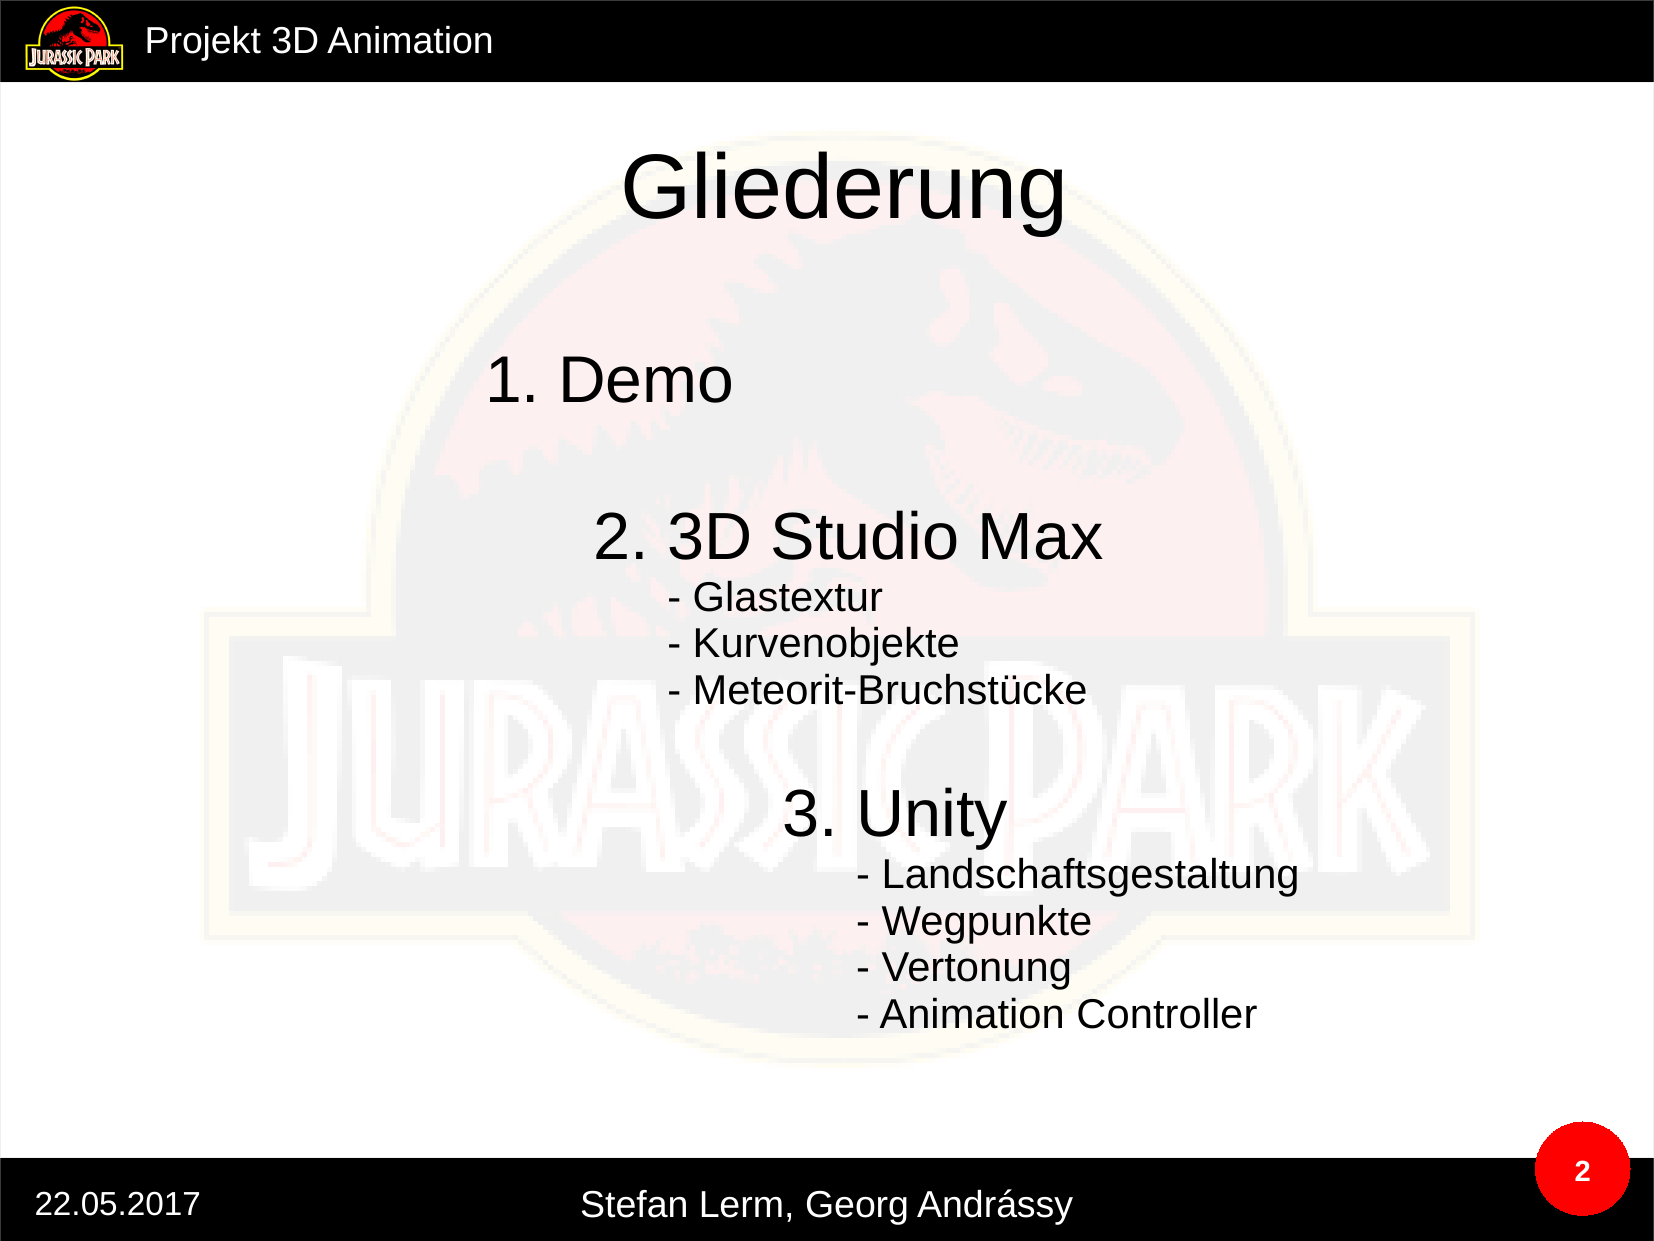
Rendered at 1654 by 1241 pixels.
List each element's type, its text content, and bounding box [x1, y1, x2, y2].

text_box 2. 3D Studio Max - Glastextur - Kurvenobjekte - Meteorit-Bruchstücke [578, 491, 1382, 721]
list 1. Demo [448, 342, 851, 449]
picture [23, 5, 125, 82]
text_box 3. Unity - Landschaftsgestaltung - Wegpunkte - Vertonung - Animation Controller [767, 768, 1524, 1052]
title Gliederung [82, 83, 1571, 291]
